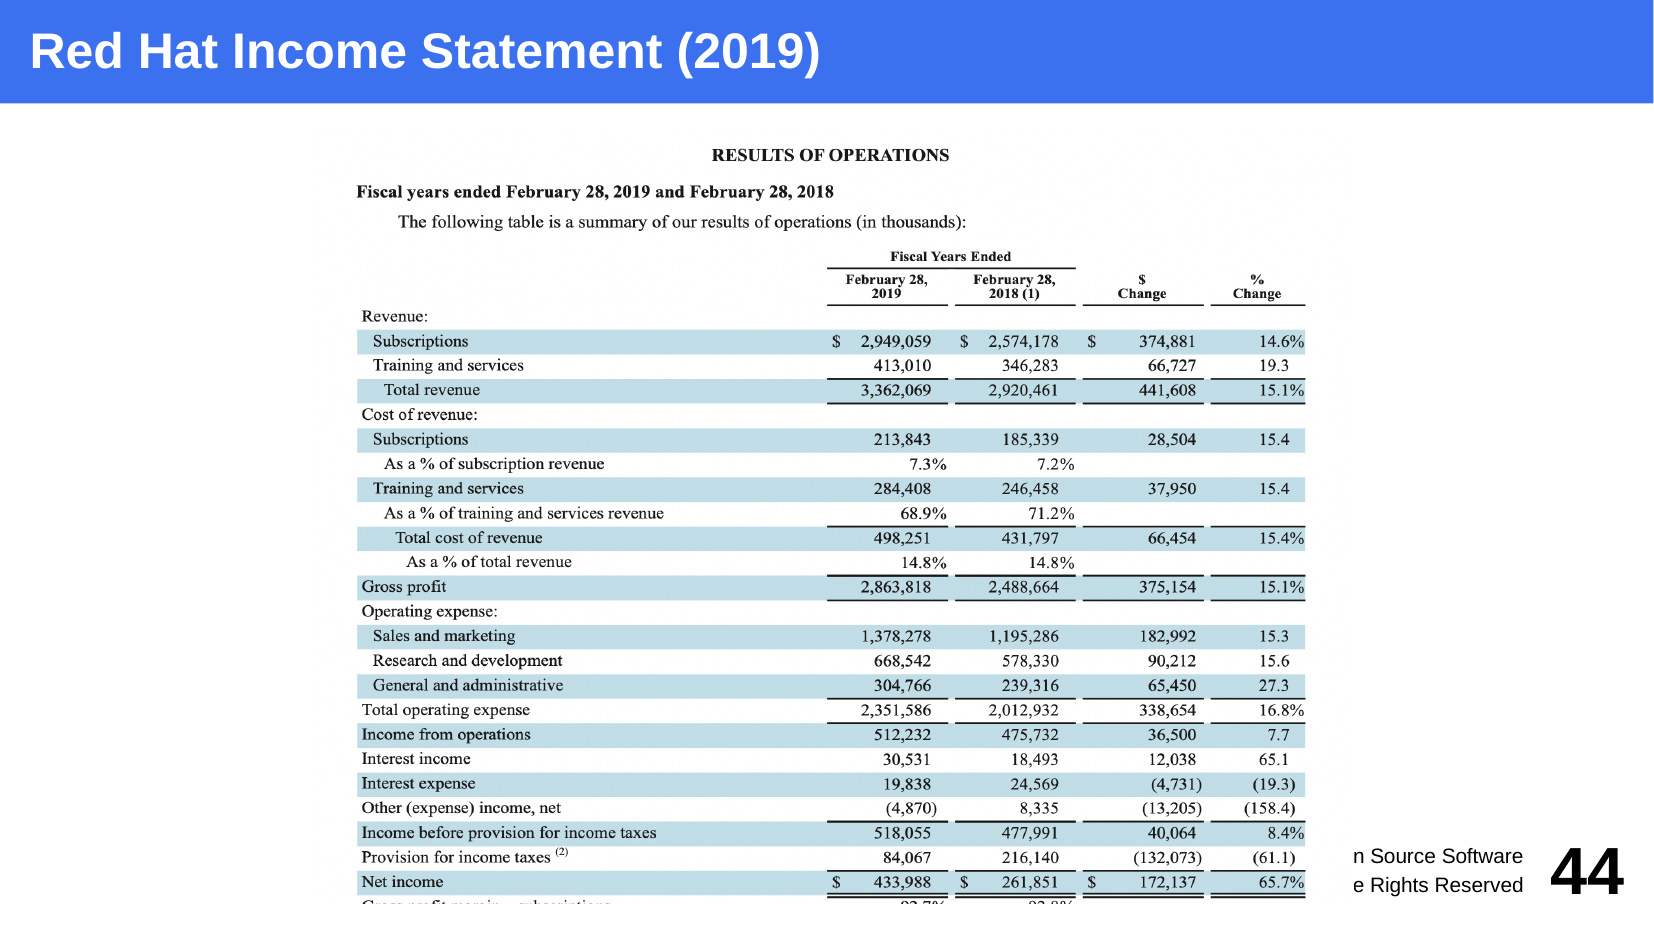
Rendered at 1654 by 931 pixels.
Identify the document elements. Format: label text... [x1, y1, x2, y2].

title Red Hat Income Statement (2019) [0, 0, 1654, 104]
picture [312, 129, 1354, 904]
